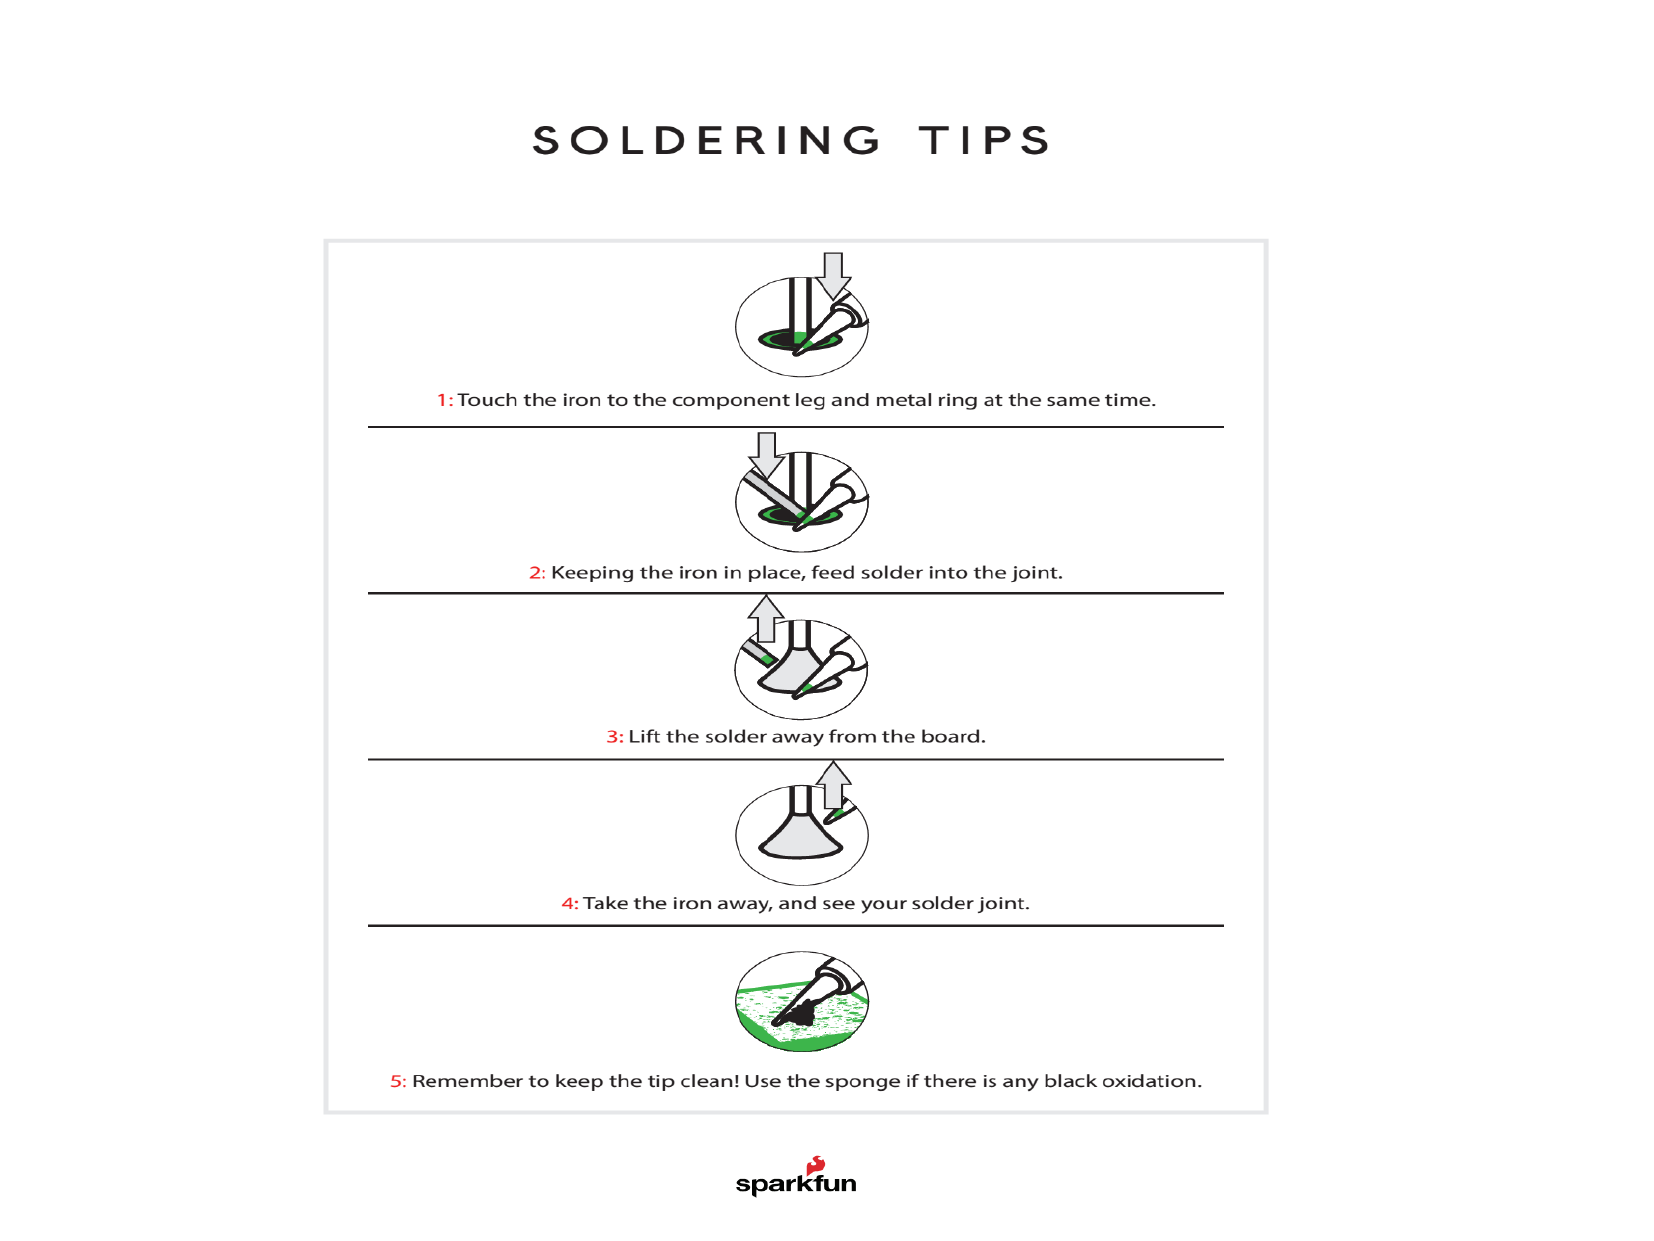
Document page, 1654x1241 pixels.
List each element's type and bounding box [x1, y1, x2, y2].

picture [180, 29, 1411, 1226]
